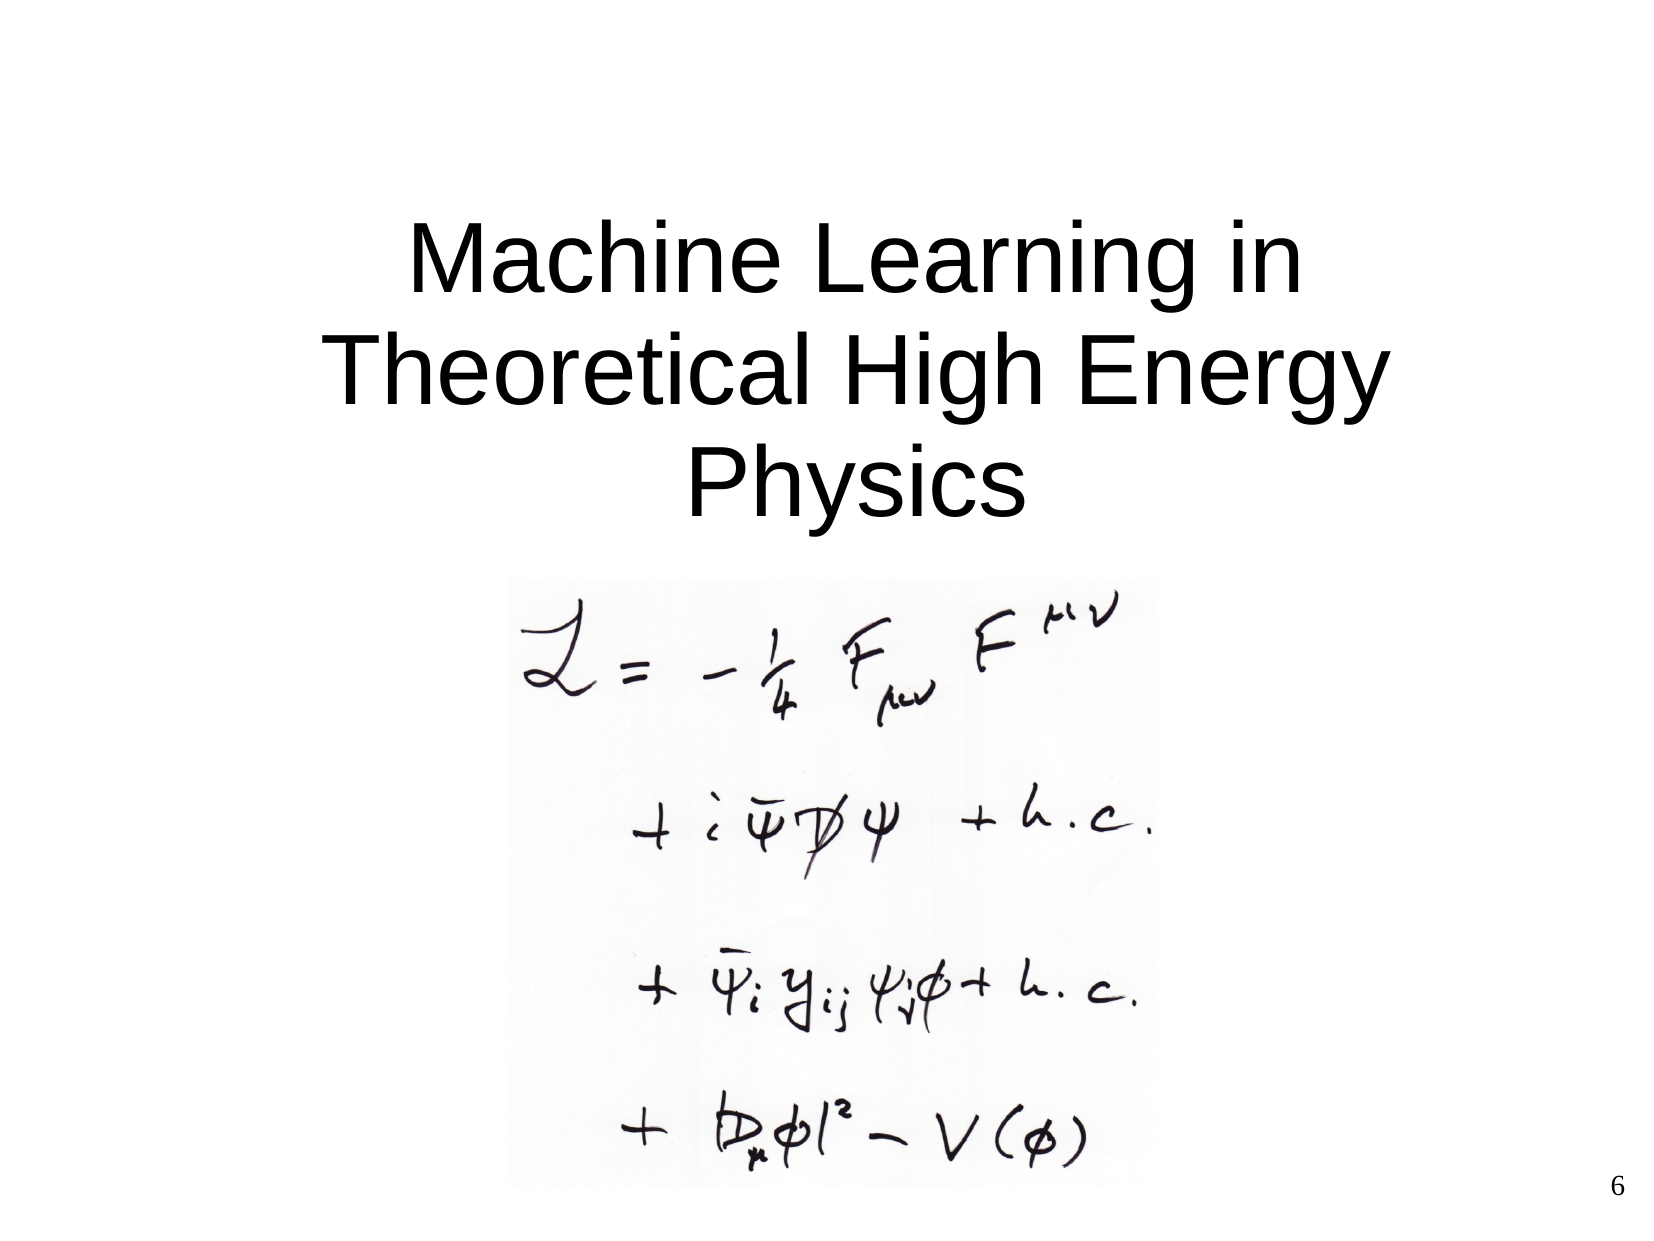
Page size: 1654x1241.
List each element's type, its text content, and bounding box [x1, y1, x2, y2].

picture [508, 578, 1158, 1187]
list Machine Learning in Theoretical High Energy Physics [76, 202, 1565, 922]
